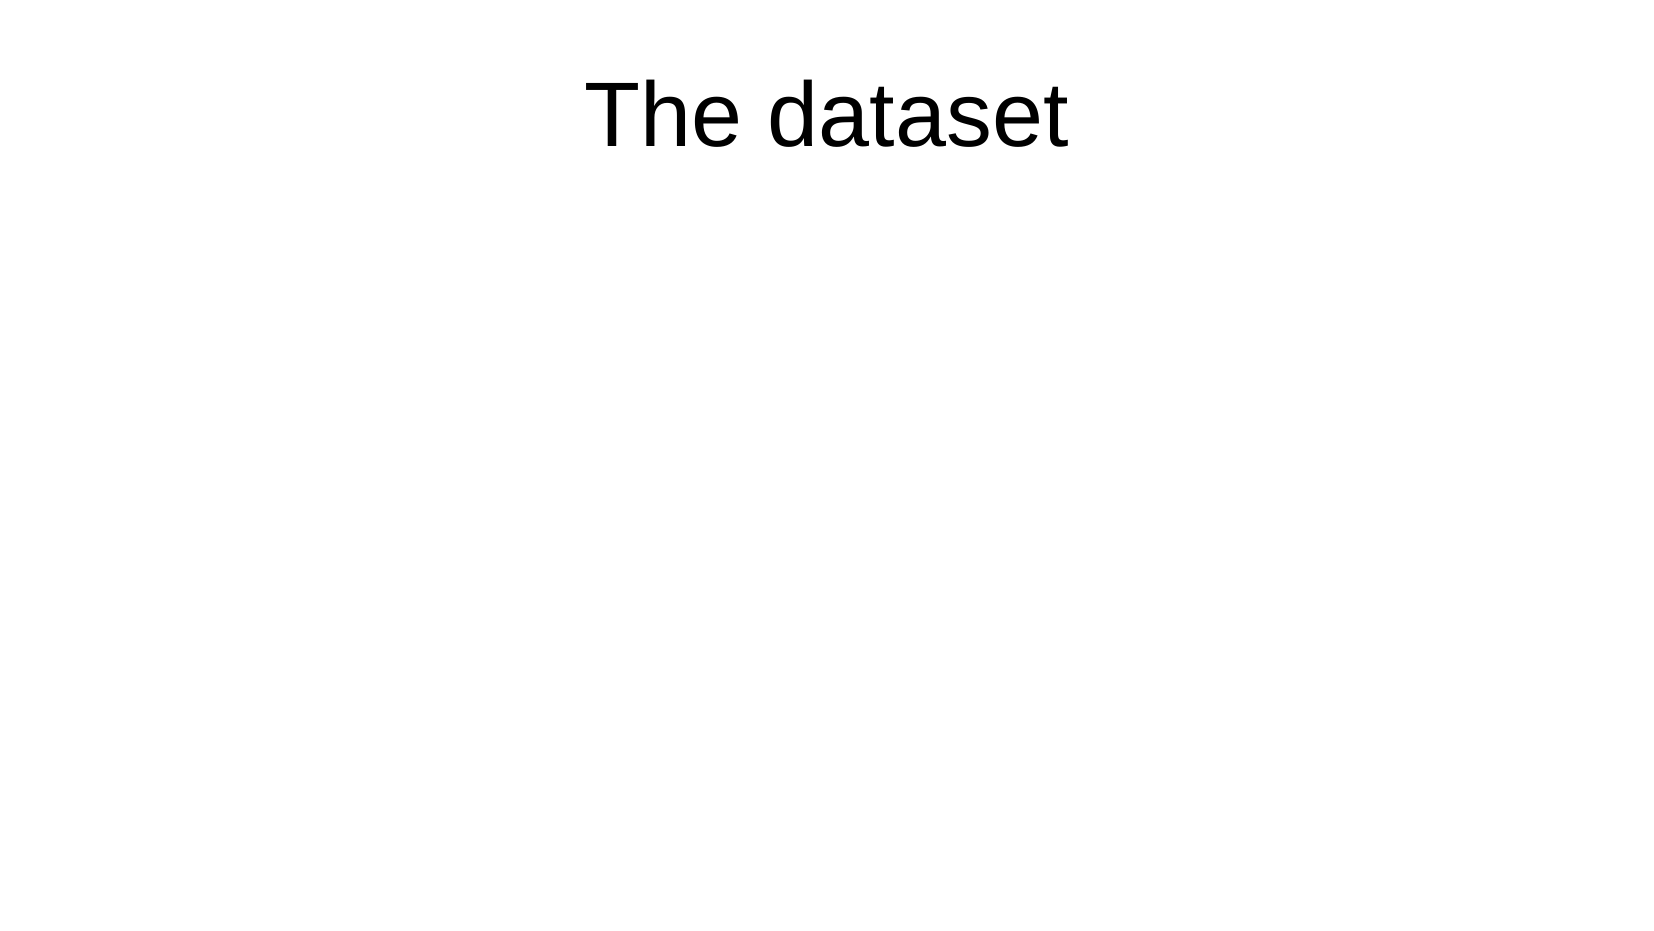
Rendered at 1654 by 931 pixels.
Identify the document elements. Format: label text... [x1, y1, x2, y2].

title The dataset [82, 37, 1571, 193]
